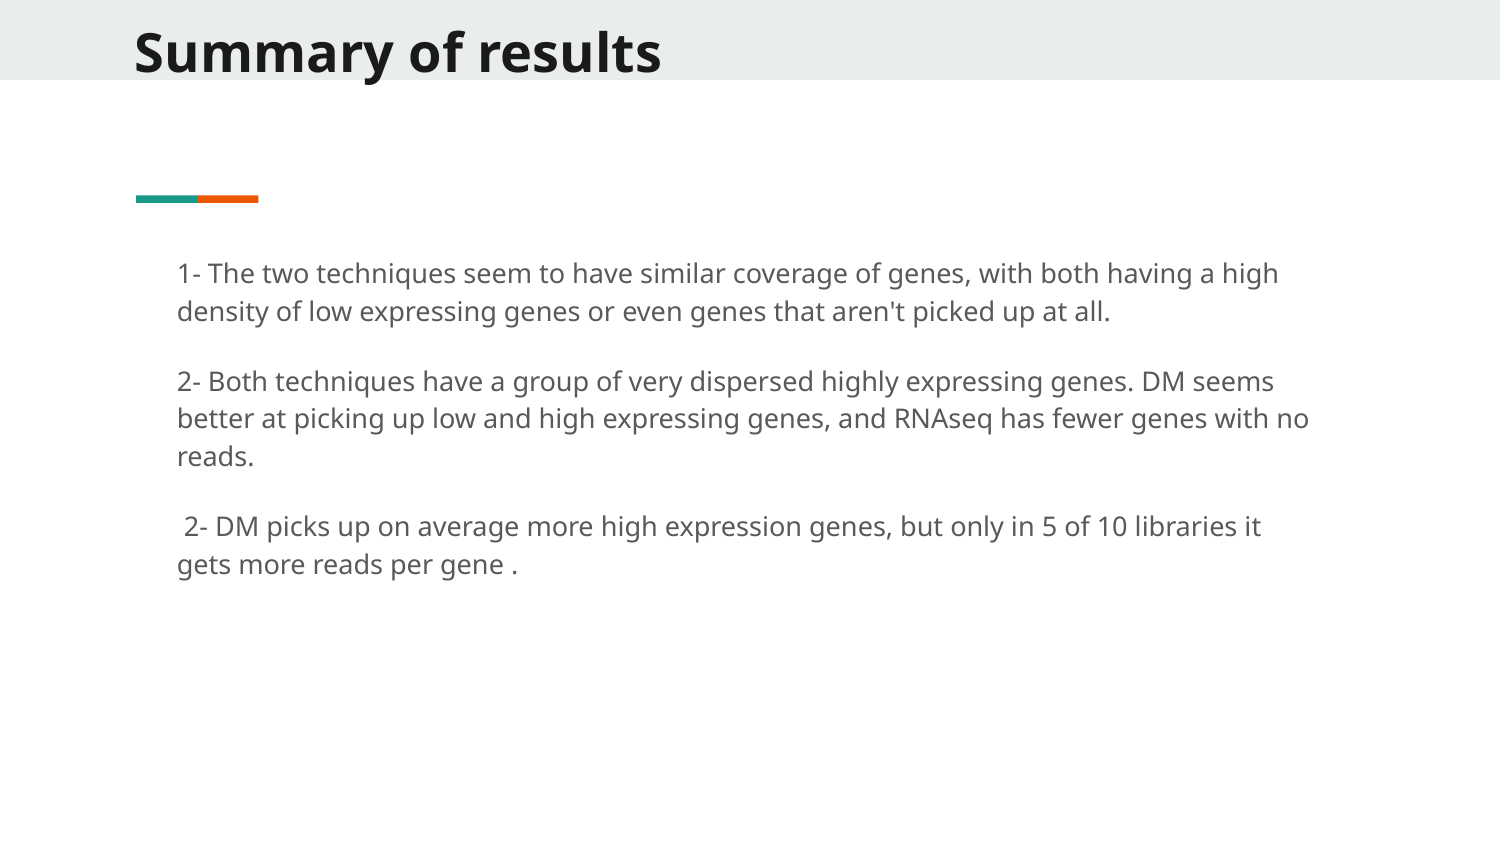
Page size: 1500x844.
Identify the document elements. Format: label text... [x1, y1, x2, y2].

list 1- The two techniques seem to have similar coverage of genes, with both having a high density of low expressing genes or even genes that aren't picked up at all. 2- Both techniques have a group of very dispersed highly expressing genes. DM seems better at picking up low and high expressing genes, and RNAseq has fewer genes with no reads. 2- DM picks up on average more high expression genes, but only in 5 of 10 libraries it gets more reads per gene . [161, 236, 1333, 730]
title Summary of results [119, 3, 1381, 92]
